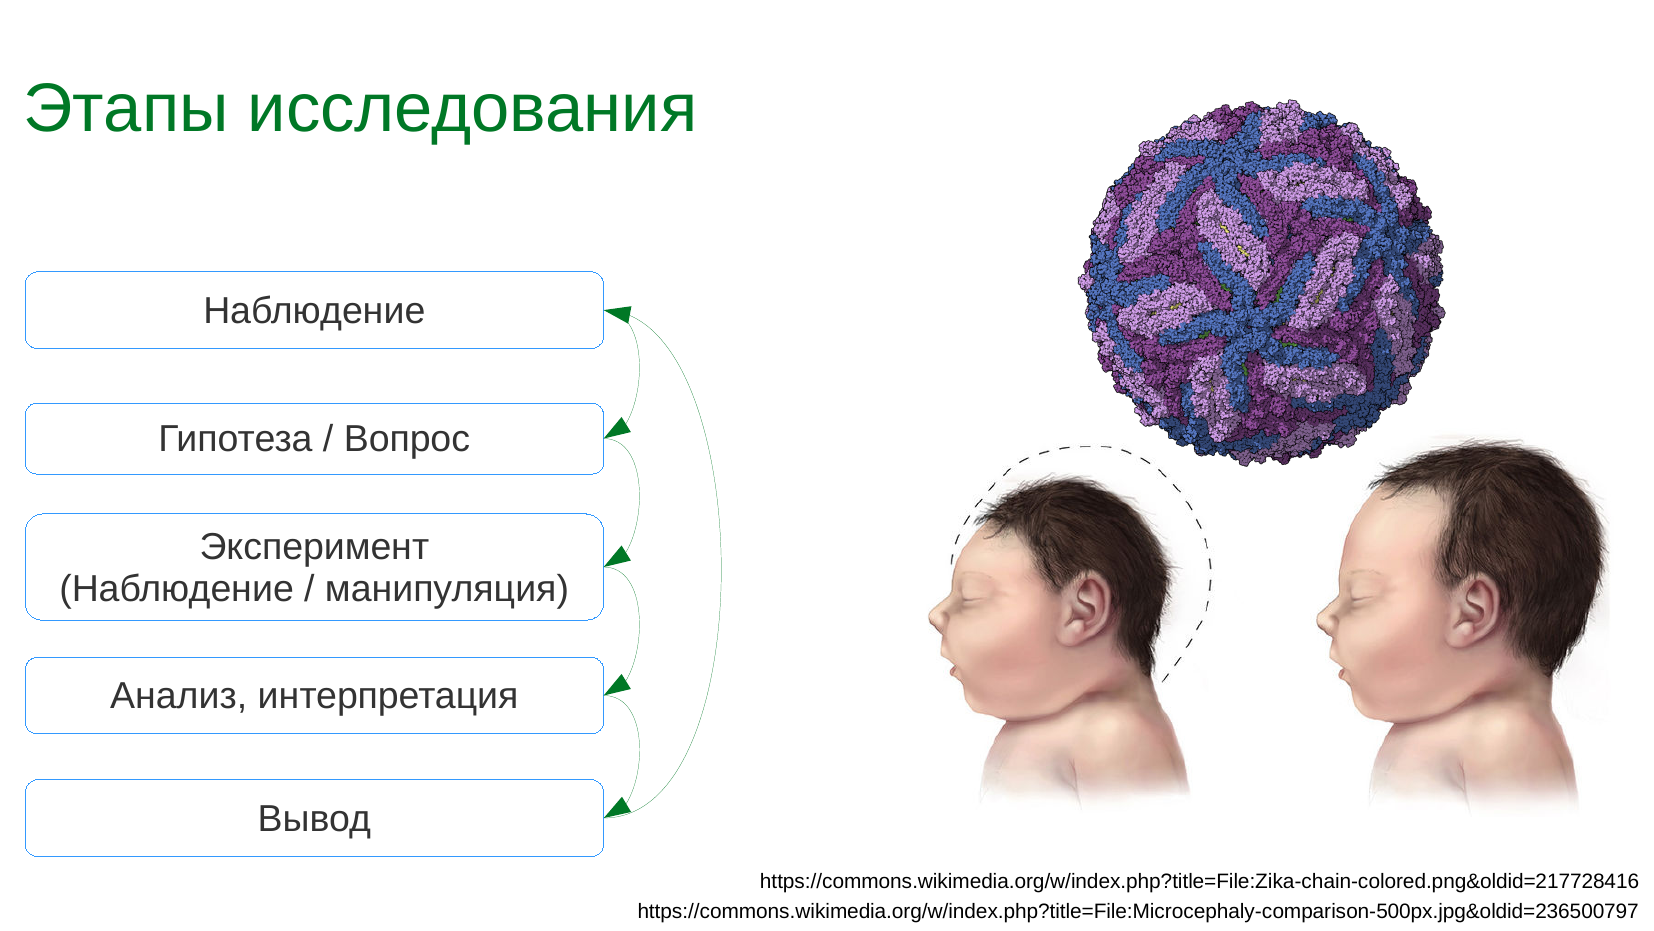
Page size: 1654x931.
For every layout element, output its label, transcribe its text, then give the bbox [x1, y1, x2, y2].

title Этапы исследования [23, 23, 1630, 193]
text_box https://commons.wikimedia.org/w/index.php?title=File:Microcephaly-comparison-500px.jpg&oldid=236500797 [286, 901, 1654, 931]
picture [906, 94, 1640, 836]
text_box Эксперимент (Наблюдение / манипуляция) [25, 513, 604, 621]
text_box Вывод [25, 779, 604, 857]
text_box Гипотеза / Вопрос [25, 403, 604, 475]
text_box https://commons.wikimedia.org/w/index.php?title=File:Zika-chain-colored.png&oldid=217728416 [35, 862, 1654, 901]
text_box Анализ, интерпретация [25, 657, 604, 734]
text_box Наблюдение [25, 271, 604, 349]
